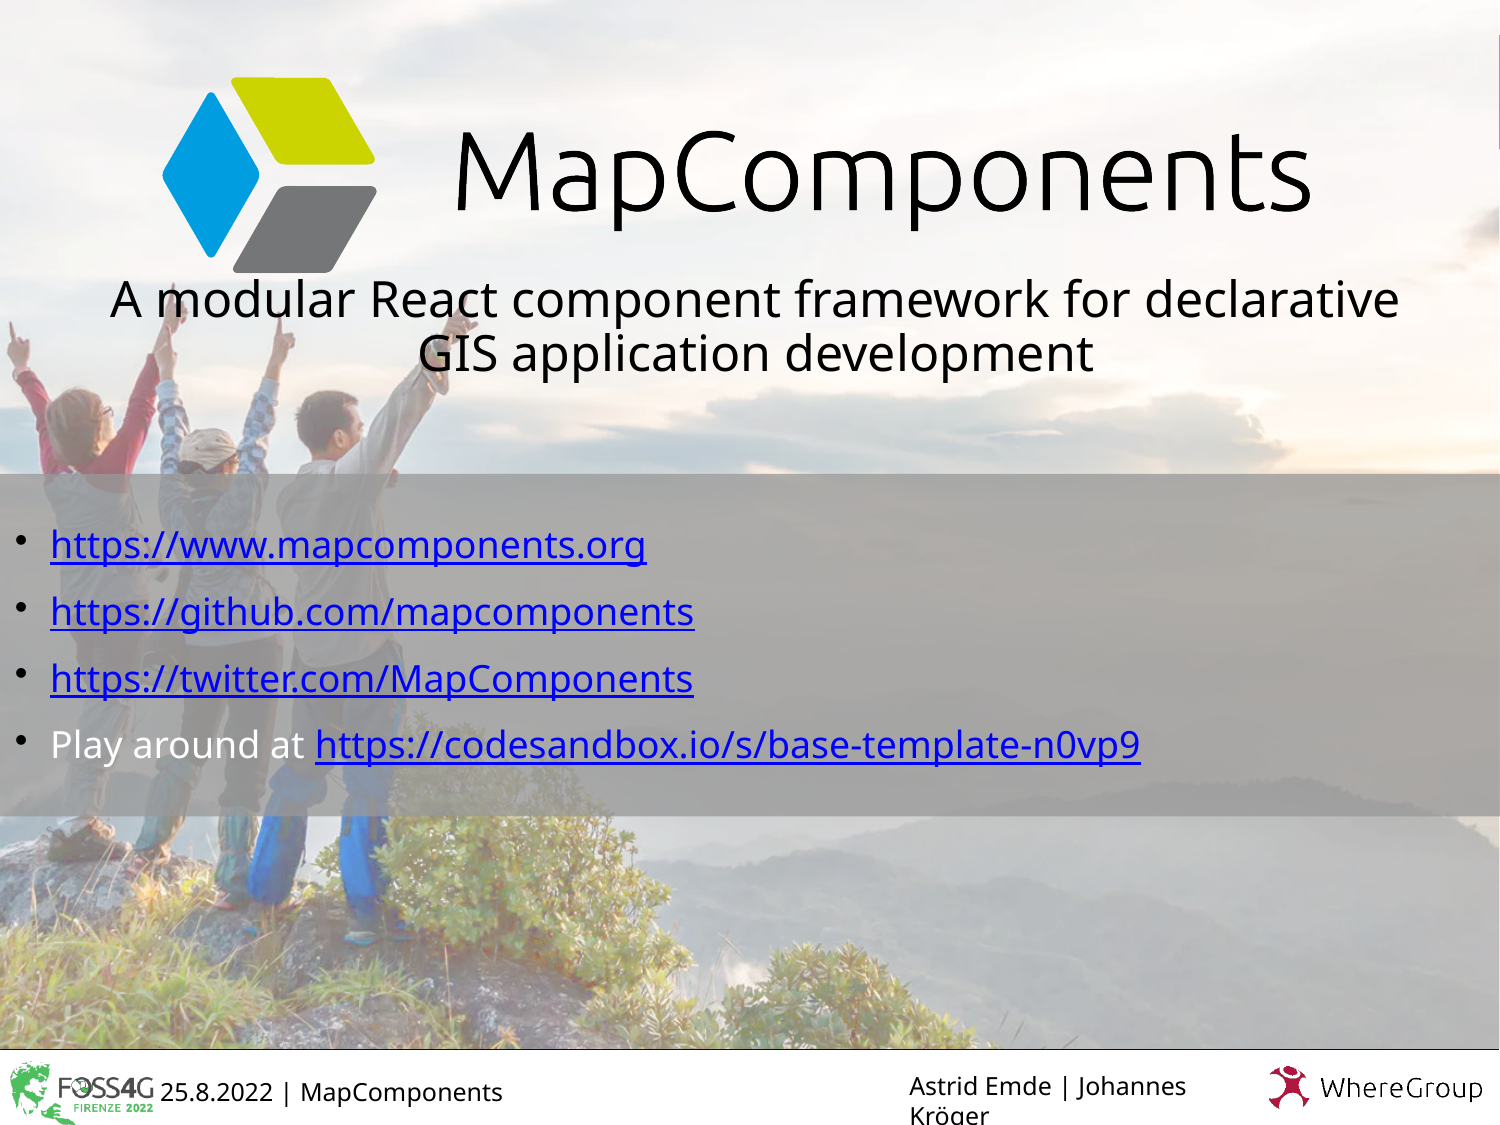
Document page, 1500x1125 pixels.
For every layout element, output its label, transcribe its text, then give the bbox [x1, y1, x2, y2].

text_box A modular React component framework for declarative GIS application development [81, 191, 1431, 379]
picture [0, 817, 1500, 1049]
picture [0, 0, 1500, 473]
picture [0, 1061, 178, 1125]
picture [1268, 1066, 1482, 1109]
text_box https://www.mapcomponents.org https://github.com/mapcomponents https://twitter.com/MapComponents Play around at https://codesandbox.io/s/base-template-n0vp9 [0, 473, 1500, 817]
